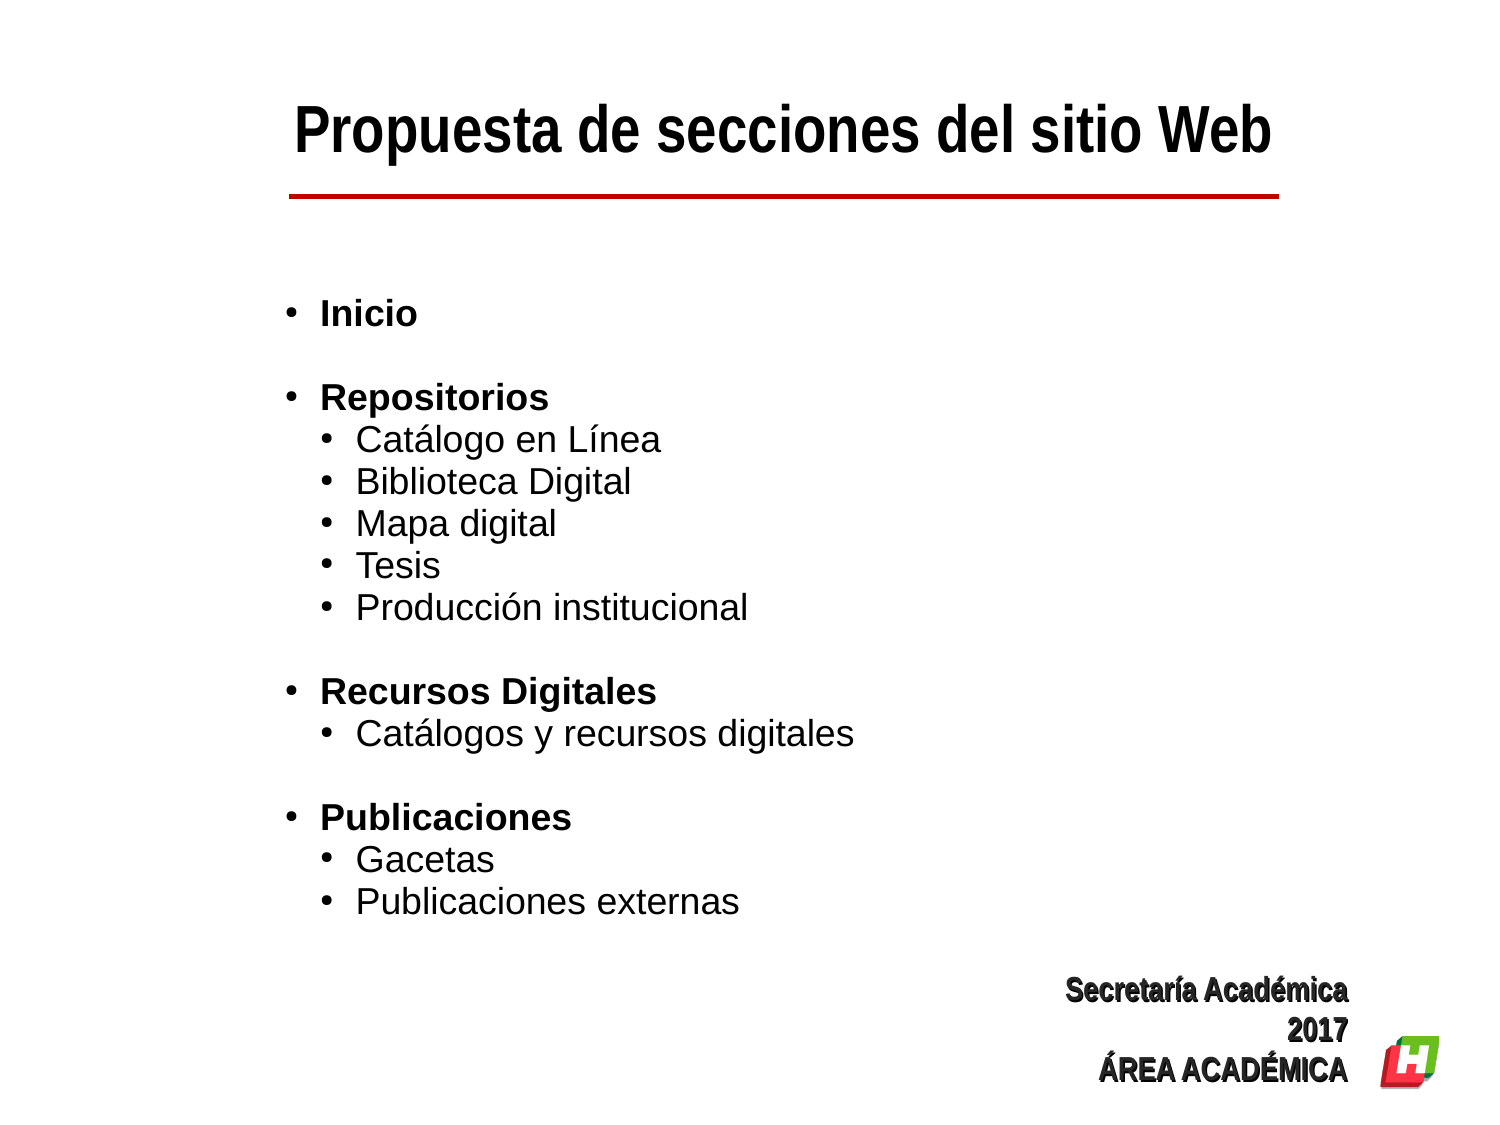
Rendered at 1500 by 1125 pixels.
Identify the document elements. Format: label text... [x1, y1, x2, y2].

text_box Propuesta de secciones del sitio Web [279, 78, 1290, 175]
text_box Secretaría Académica 2017 ÁREA ACADÉMICA [1050, 960, 1377, 1097]
text_box Inicio Repositorios Catálogo en Línea Biblioteca Digital Mapa digital Tesis Producción institucional Recursos Digitales Catálogos y recursos digitales Publicaciones Gacetas Publicaciones externas [270, 285, 870, 861]
picture [1380, 1036, 1439, 1087]
